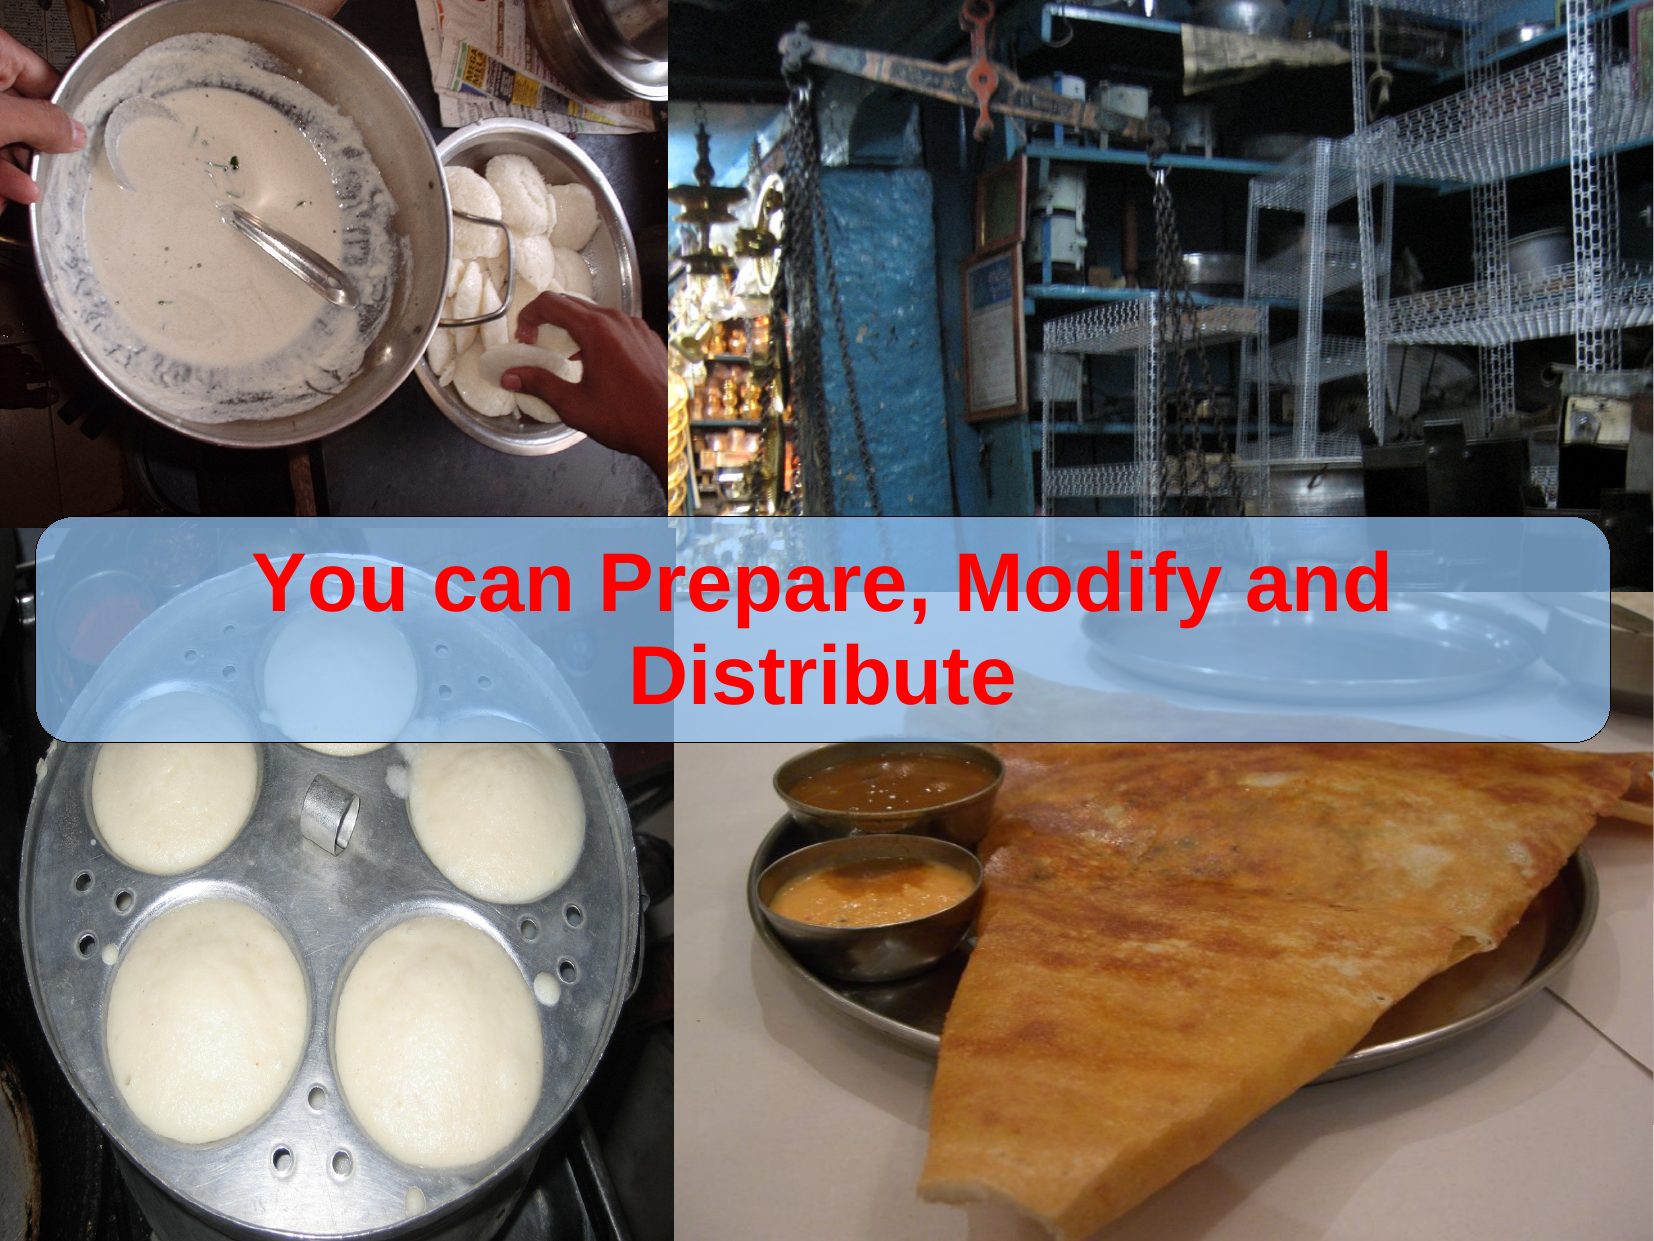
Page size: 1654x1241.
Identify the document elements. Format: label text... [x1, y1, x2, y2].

picture [0, 0, 1654, 1241]
text_box You can Prepare, Modify and Distribute [35, 516, 1611, 743]
